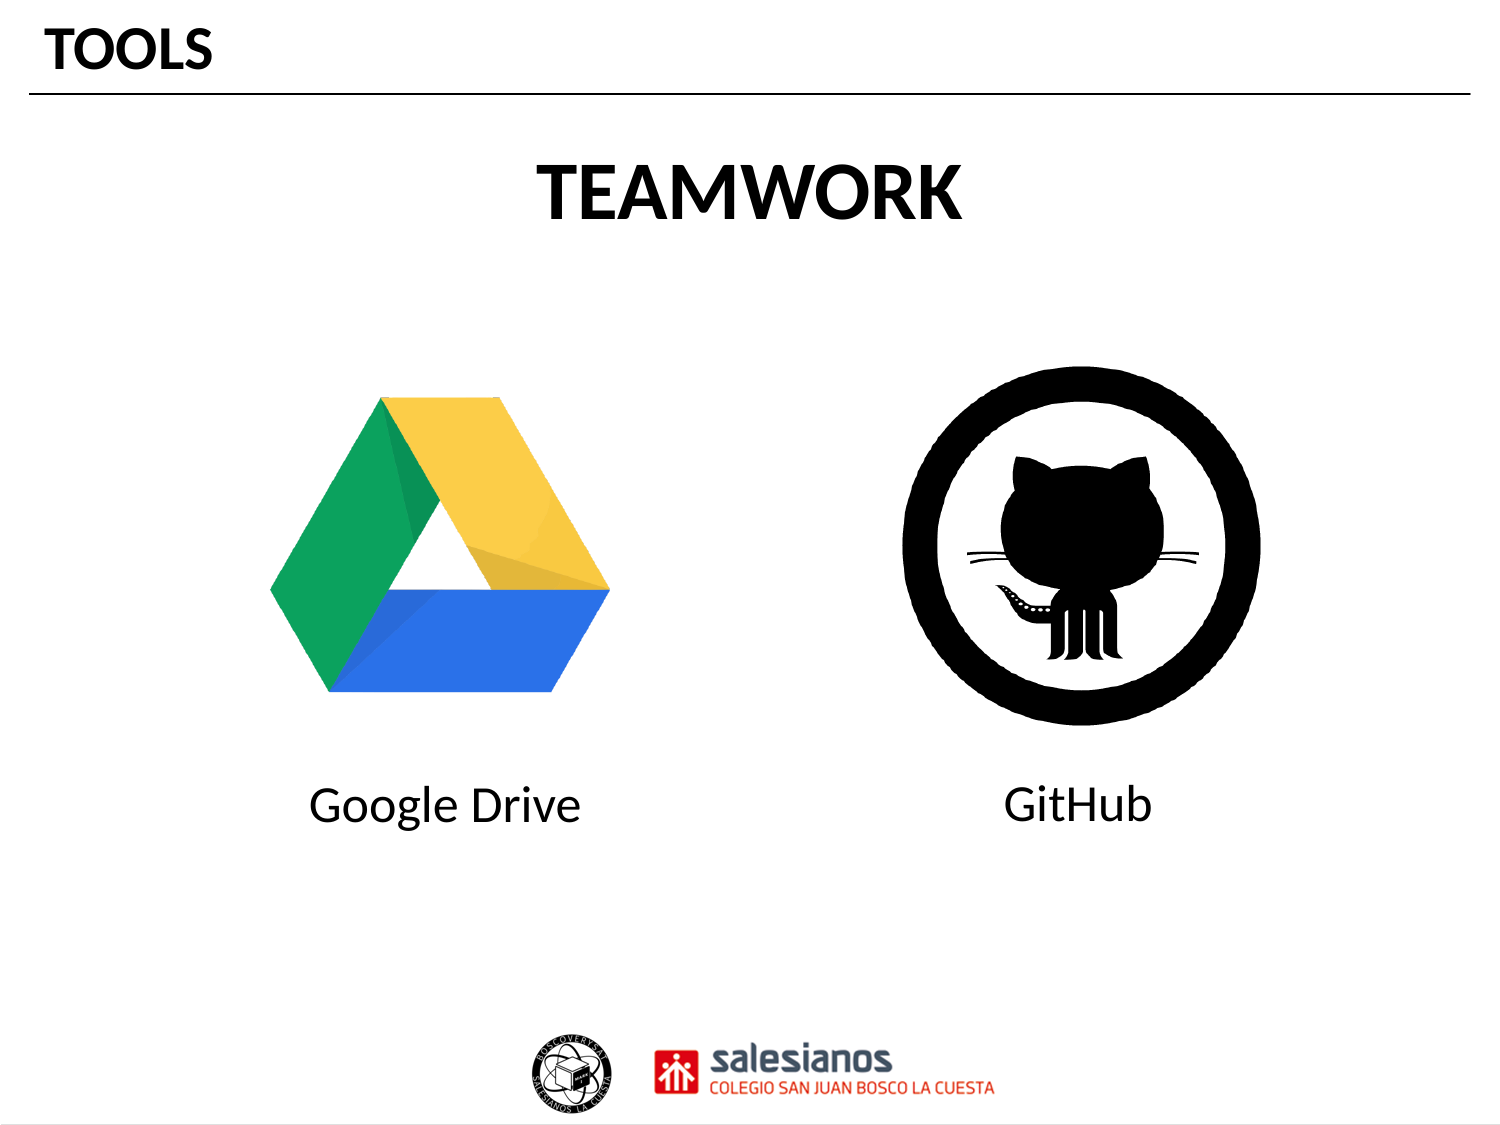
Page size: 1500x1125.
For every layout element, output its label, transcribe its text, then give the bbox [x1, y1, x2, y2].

text_box TOOLS [29, 0, 1472, 90]
text_box TEAMWORK [35, 128, 1465, 244]
text_box GitHub [855, 761, 1301, 839]
text_box Google Drive [222, 762, 668, 841]
picture [0, 0, 1500, 1125]
